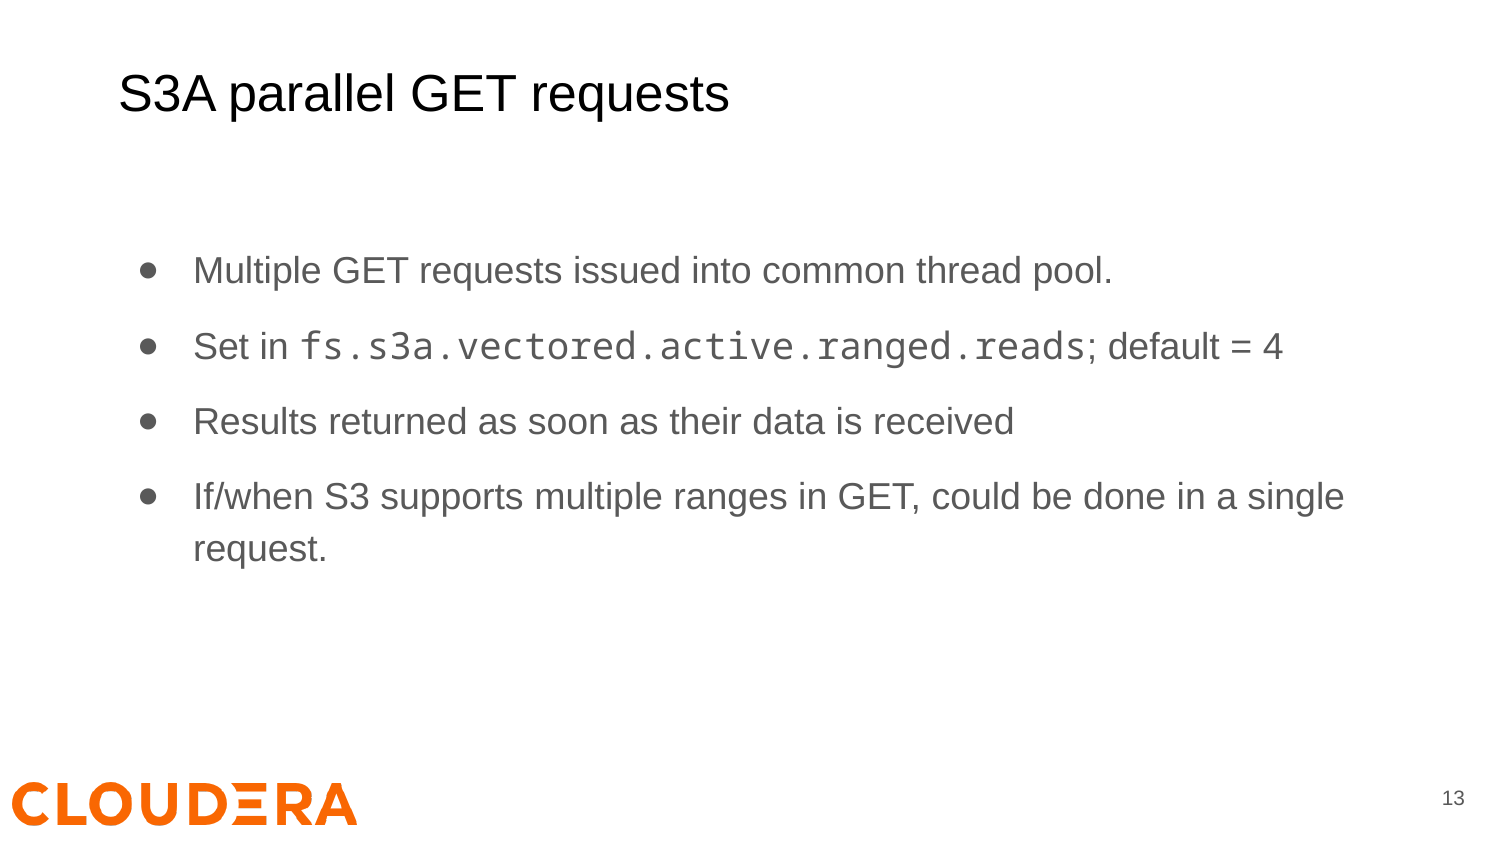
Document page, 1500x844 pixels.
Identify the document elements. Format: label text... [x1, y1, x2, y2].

picture [12, 740, 357, 826]
slide_number <number> [1389, 764, 1480, 830]
list Multiple GET requests issued into common thread pool. Set in fs.s3a.vectored.active.ranged.reads; default = 4 Results returned as soon as their data is received If/when S3 supports multiple ranges in GET, could be done in a single request. [103, 224, 1397, 760]
title S3A parallel GET requests [103, 44, 1397, 208]
